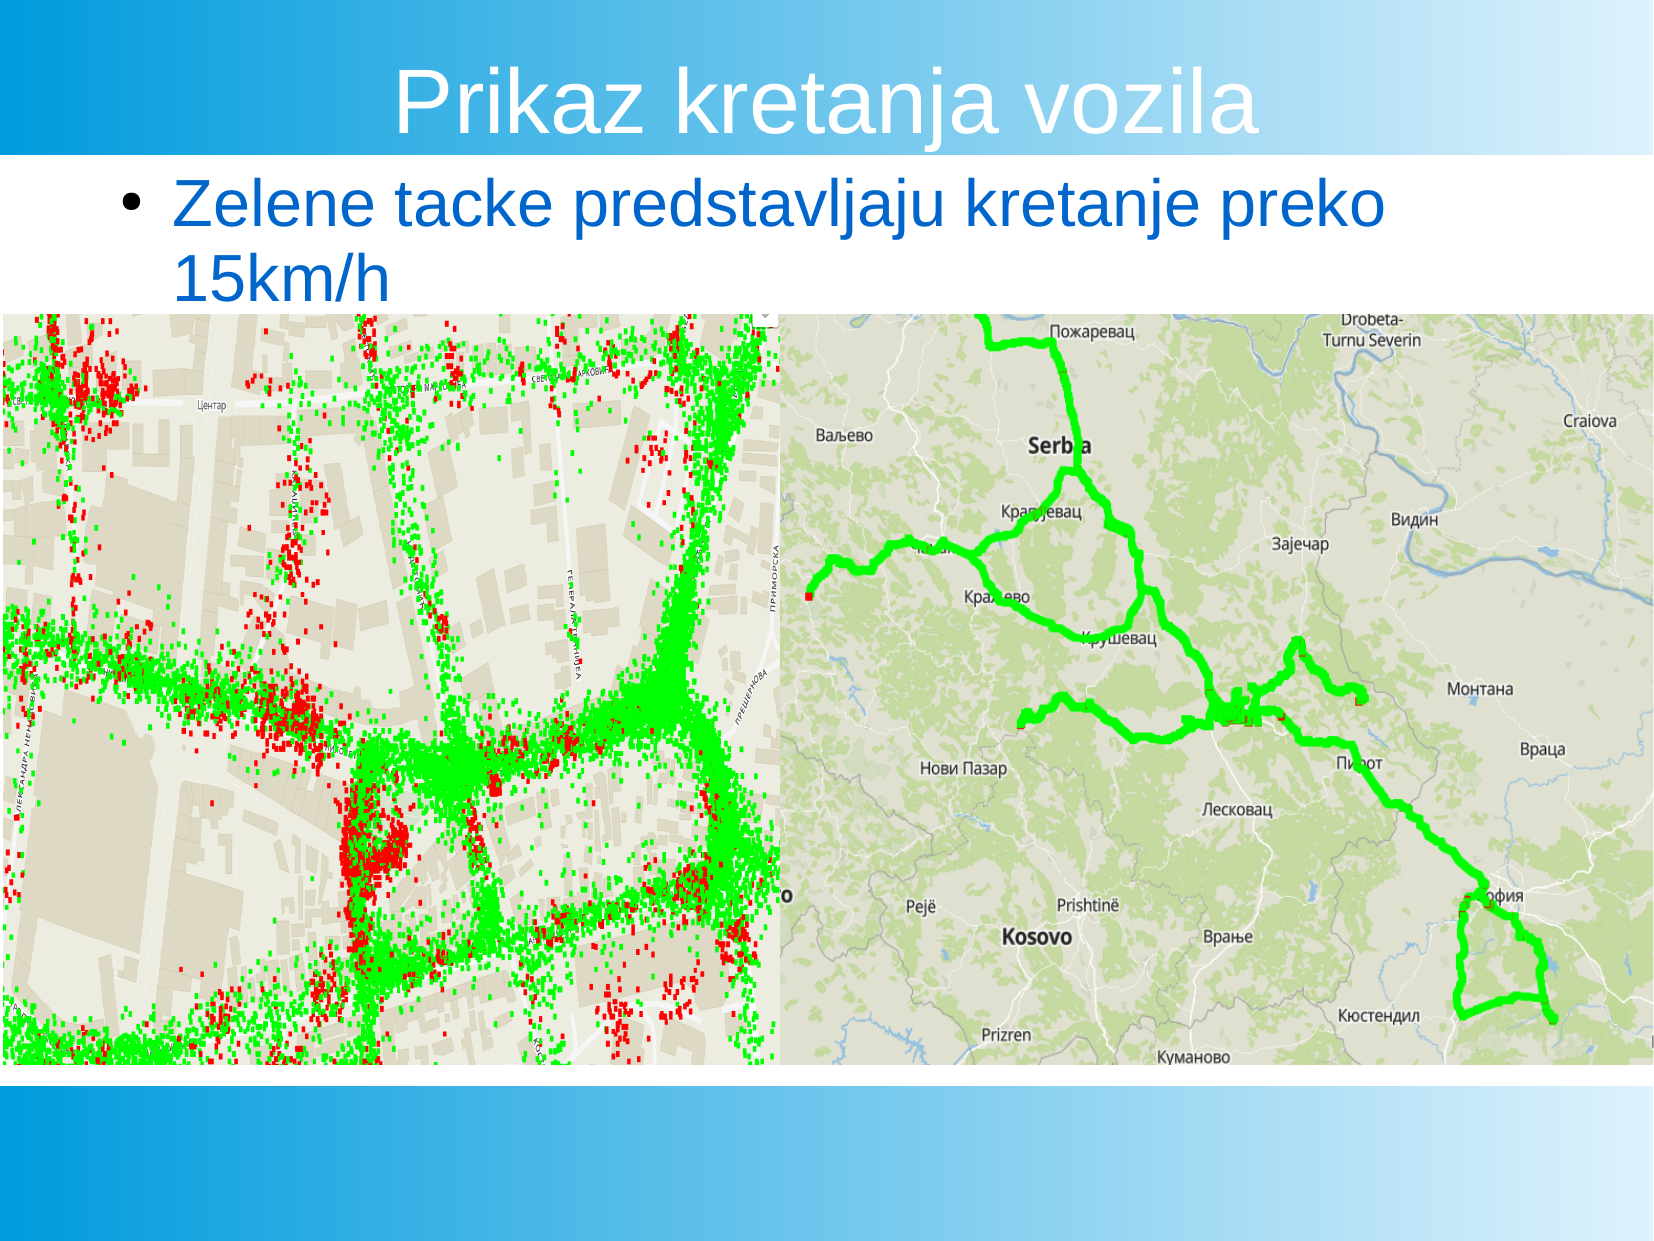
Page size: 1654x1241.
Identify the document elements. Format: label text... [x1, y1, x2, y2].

title Prikaz kretanja vozila [82, 49, 1571, 155]
picture [3, 314, 1654, 1066]
list Zelene tacke predstavljaju kretanje preko 15km/h [101, 165, 1591, 314]
